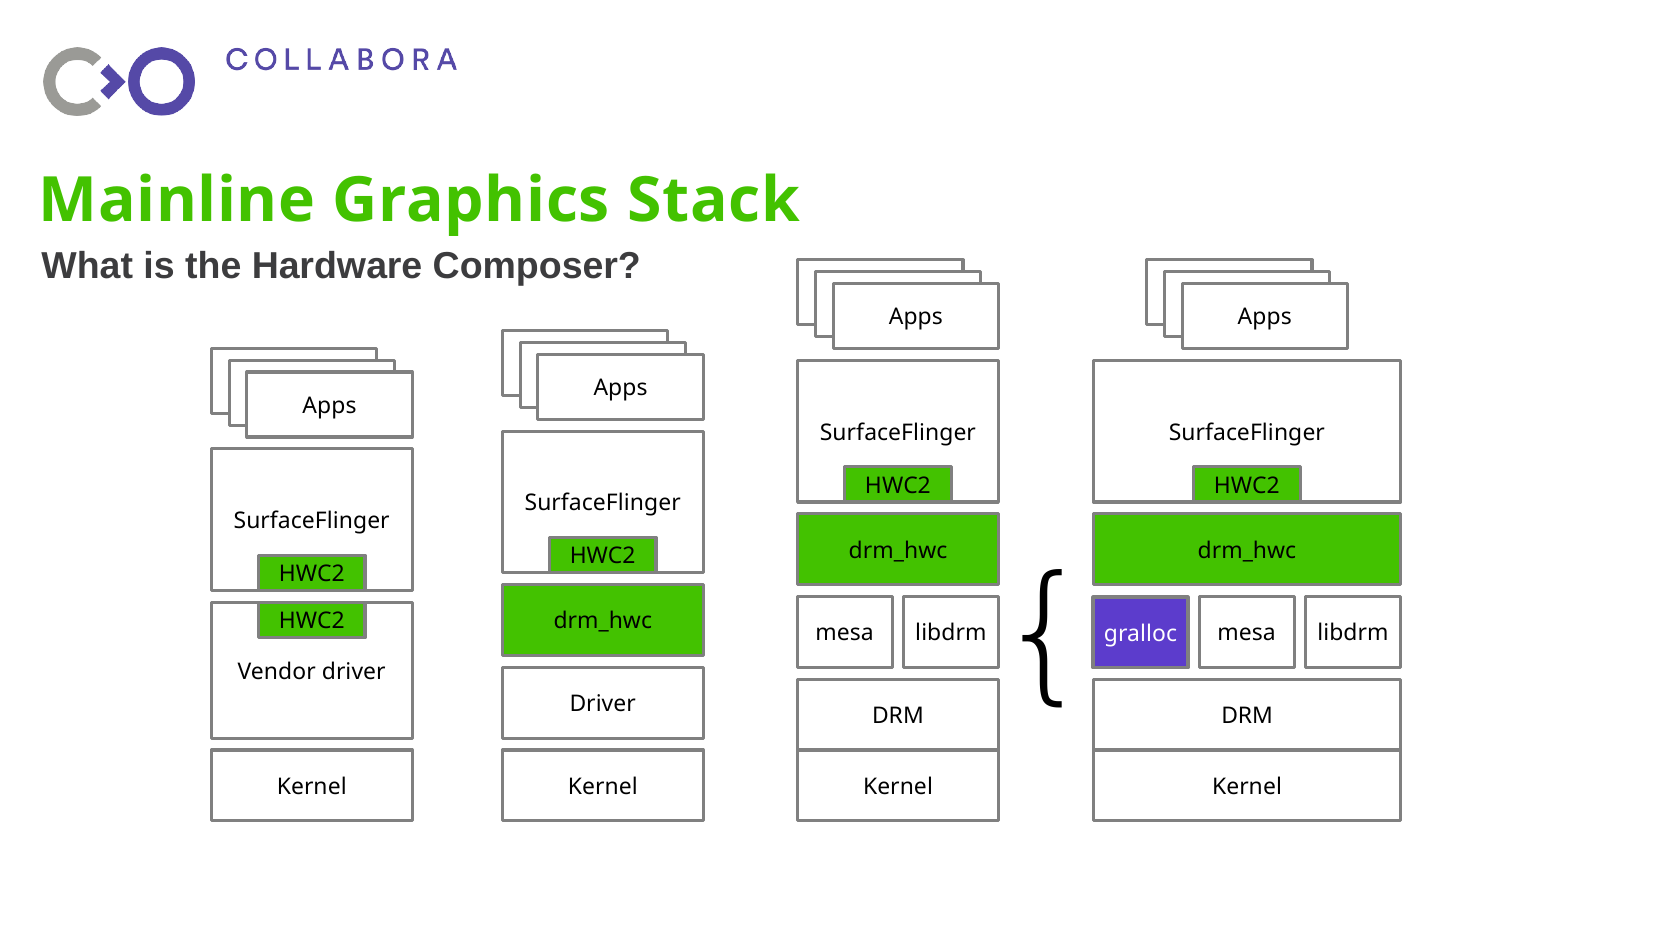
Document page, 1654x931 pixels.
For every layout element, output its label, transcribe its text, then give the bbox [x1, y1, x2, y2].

text_box DRM [797, 679, 982, 751]
picture [43, 47, 457, 116]
text_box Apps [537, 354, 704, 420]
text_box [502, 330, 686, 408]
text_box What is the Hardware Composer? [41, 240, 1614, 290]
text_box drm_hwc [797, 513, 999, 585]
text_box Kernel [1093, 751, 1401, 821]
text_box Kernel [797, 751, 999, 821]
text_box HWC2 [844, 466, 952, 502]
text_box [211, 348, 395, 426]
text_box Apps [1182, 283, 1348, 349]
text_box SurfaceFlinger [211, 448, 413, 591]
text_box libdrm [903, 596, 982, 668]
text_box SurfaceFlinger [502, 431, 704, 573]
text_box HWC2 [1193, 466, 1301, 502]
text_box HWC2 [549, 537, 657, 573]
text_box Apps [246, 372, 413, 438]
text_box [1146, 259, 1330, 337]
text_box Kernel [211, 750, 413, 821]
text_box HWC2 [258, 555, 366, 591]
text_box drm_hwc [1093, 513, 1401, 585]
text_box Driver [502, 667, 704, 739]
title Mainline Graphics Stack [38, 159, 1614, 216]
text_box mesa [797, 596, 893, 668]
text_box SurfaceFlinger [797, 360, 999, 502]
text_box libdrm [1305, 596, 1401, 668]
text_box gralloc [1093, 596, 1188, 668]
text_box [797, 290, 833, 337]
text_box DRM [1093, 679, 1401, 751]
text_box Vendor driver [211, 602, 413, 739]
text_box SurfaceFlinger [1093, 360, 1401, 502]
text_box drm_hwc [502, 584, 704, 656]
text_box { [982, 537, 1140, 785]
text_box HWC2 [258, 602, 366, 638]
text_box Kernel [502, 750, 704, 821]
text_box Apps [833, 290, 999, 349]
text_box mesa [1199, 596, 1295, 668]
